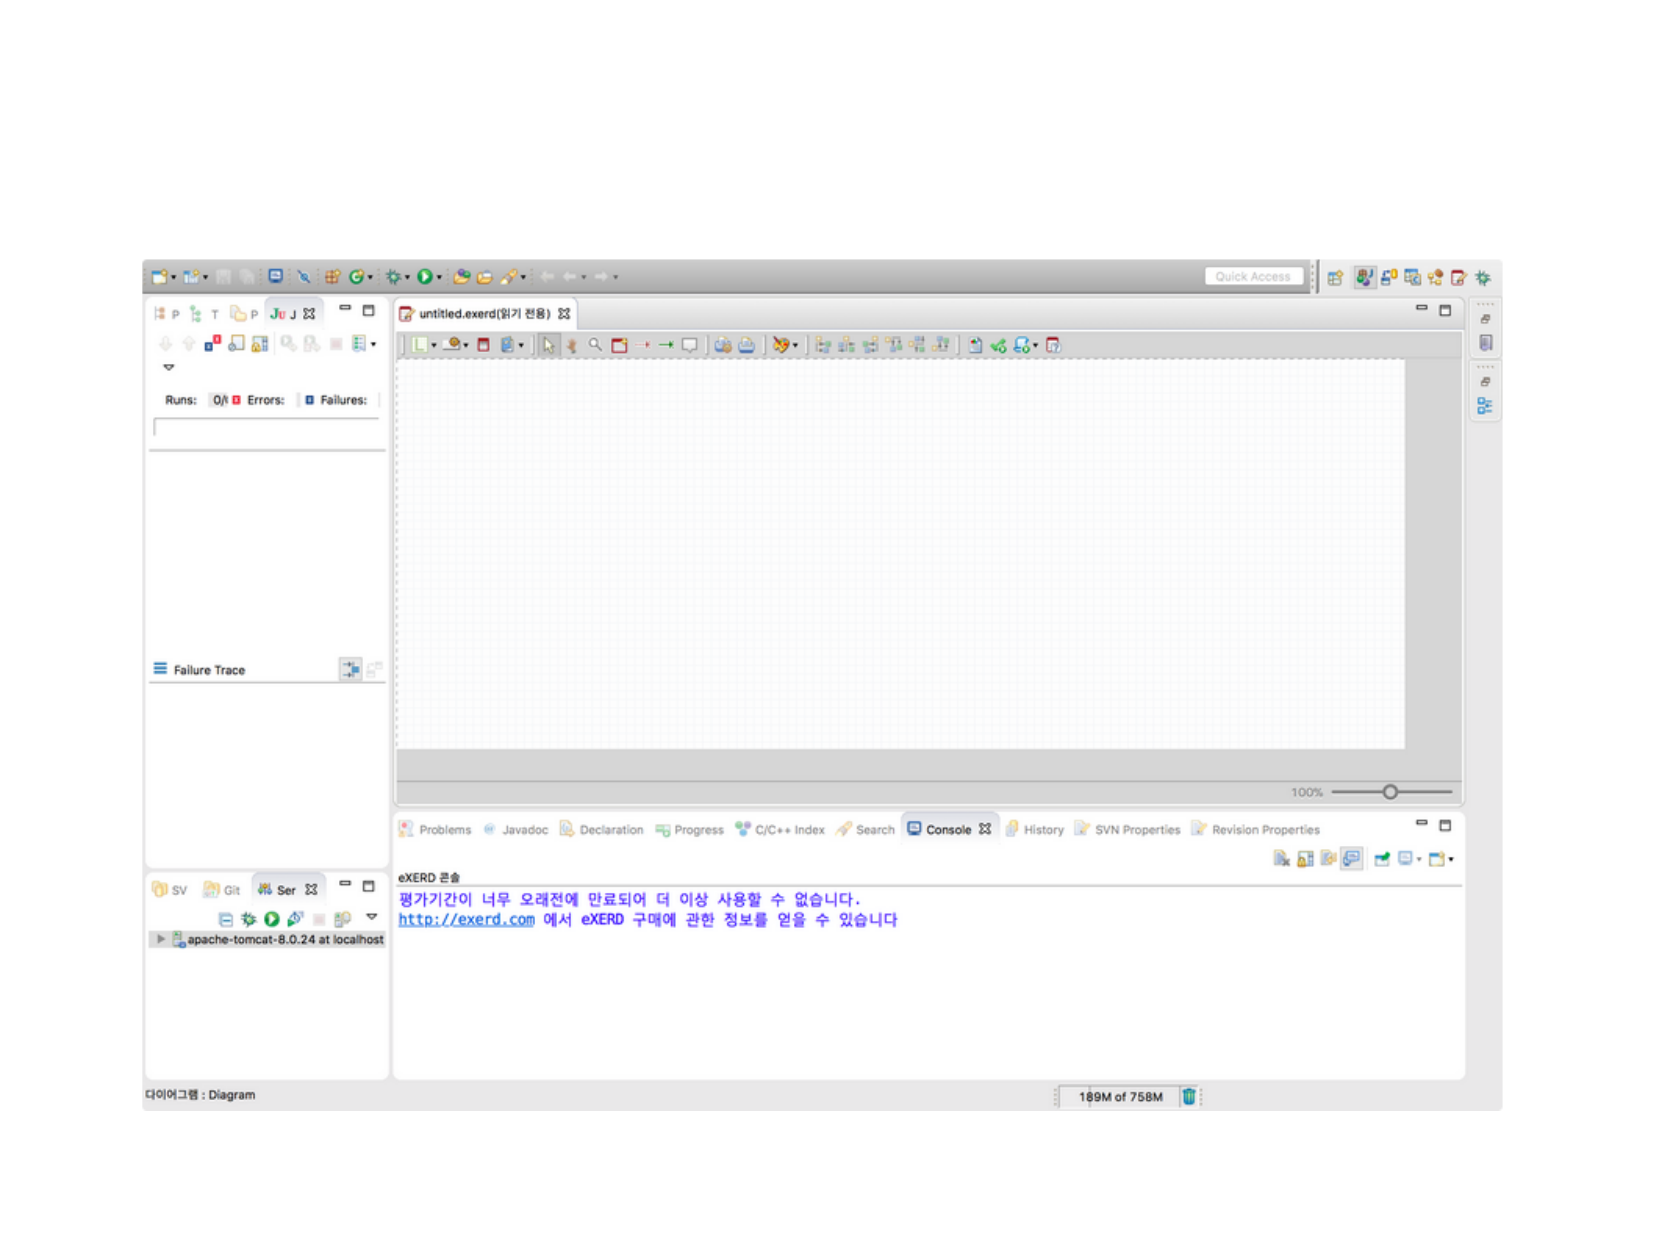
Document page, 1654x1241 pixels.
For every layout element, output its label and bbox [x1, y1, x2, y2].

picture [141, 255, 1506, 1111]
